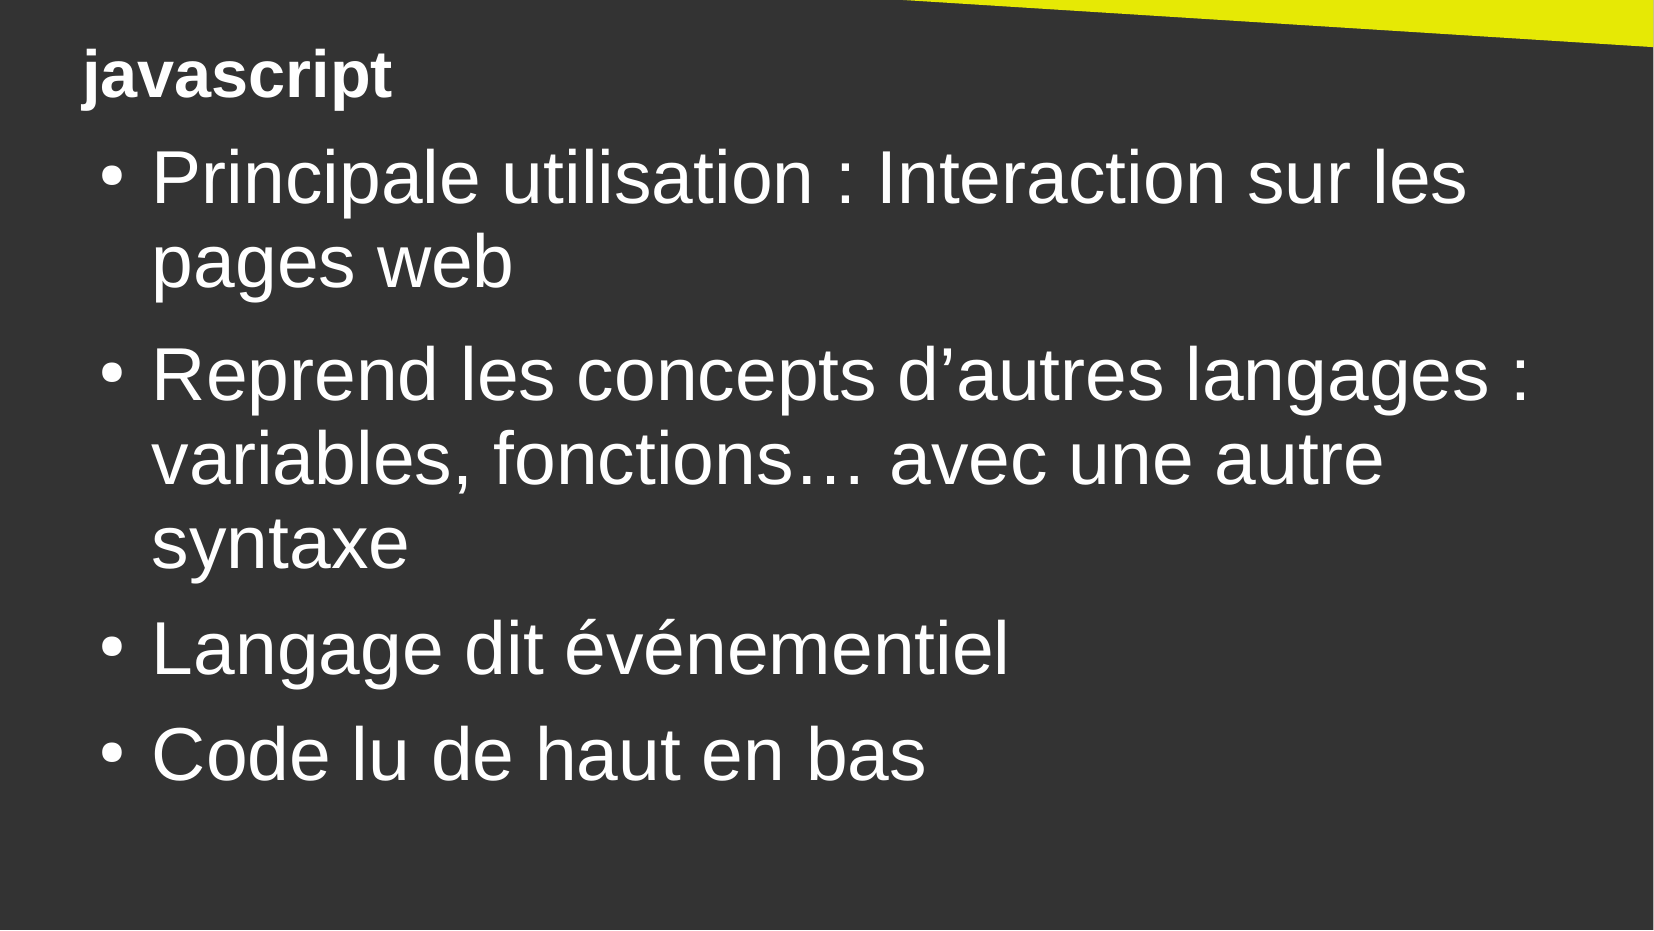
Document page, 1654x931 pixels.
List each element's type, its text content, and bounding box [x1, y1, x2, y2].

list Principale utilisation : Interaction sur les pages web Reprend les concepts d’autres langages : variables, fonctions… avec une autre syntaxe Langage dit événementiel Code lu de haut en bas [80, 135, 1620, 827]
text_box [903, 0, 1654, 48]
title javascript [82, 37, 1571, 114]
